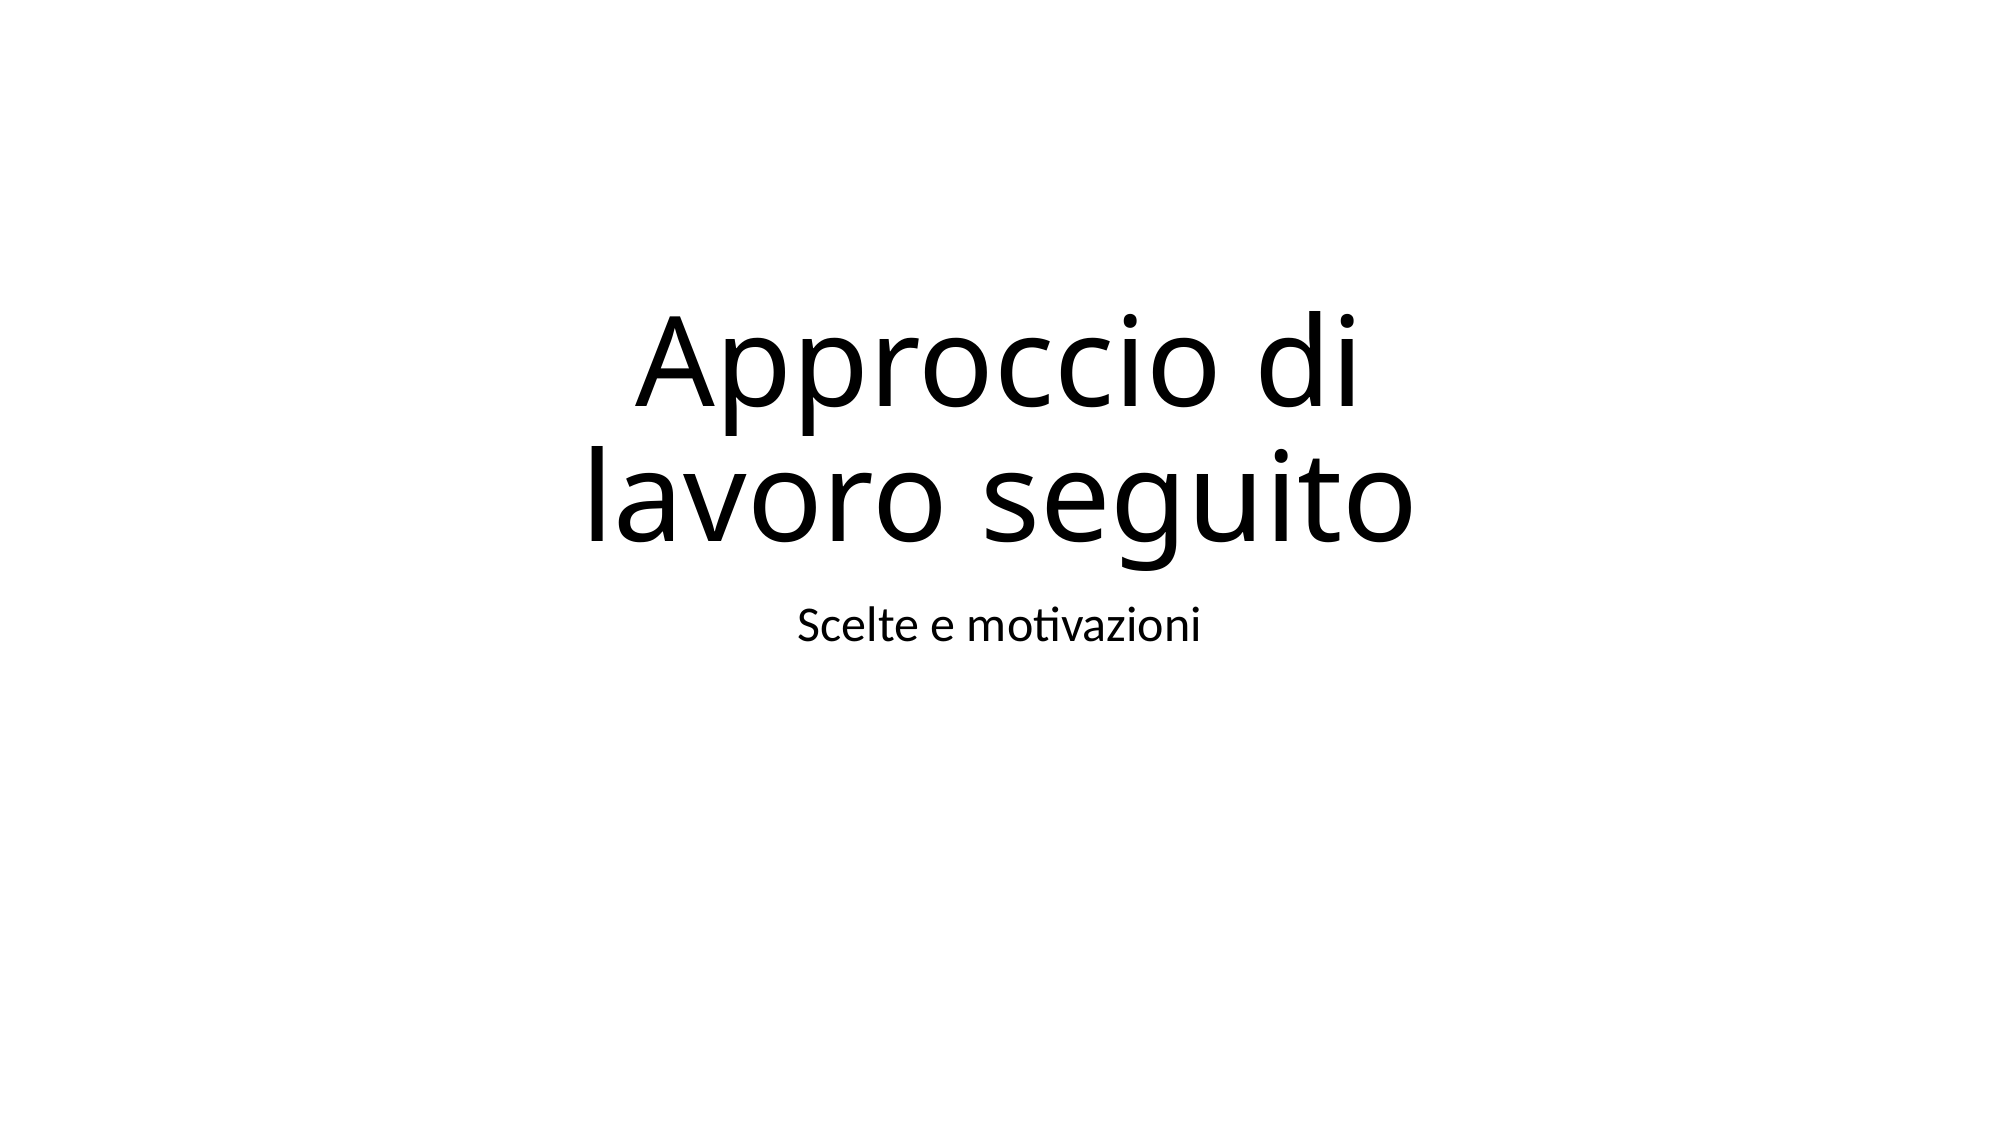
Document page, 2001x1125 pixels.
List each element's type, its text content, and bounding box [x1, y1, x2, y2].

subtitle Scelte e motivazioni [249, 590, 1750, 863]
title Approccio di lavoro seguito [249, 184, 1750, 576]
